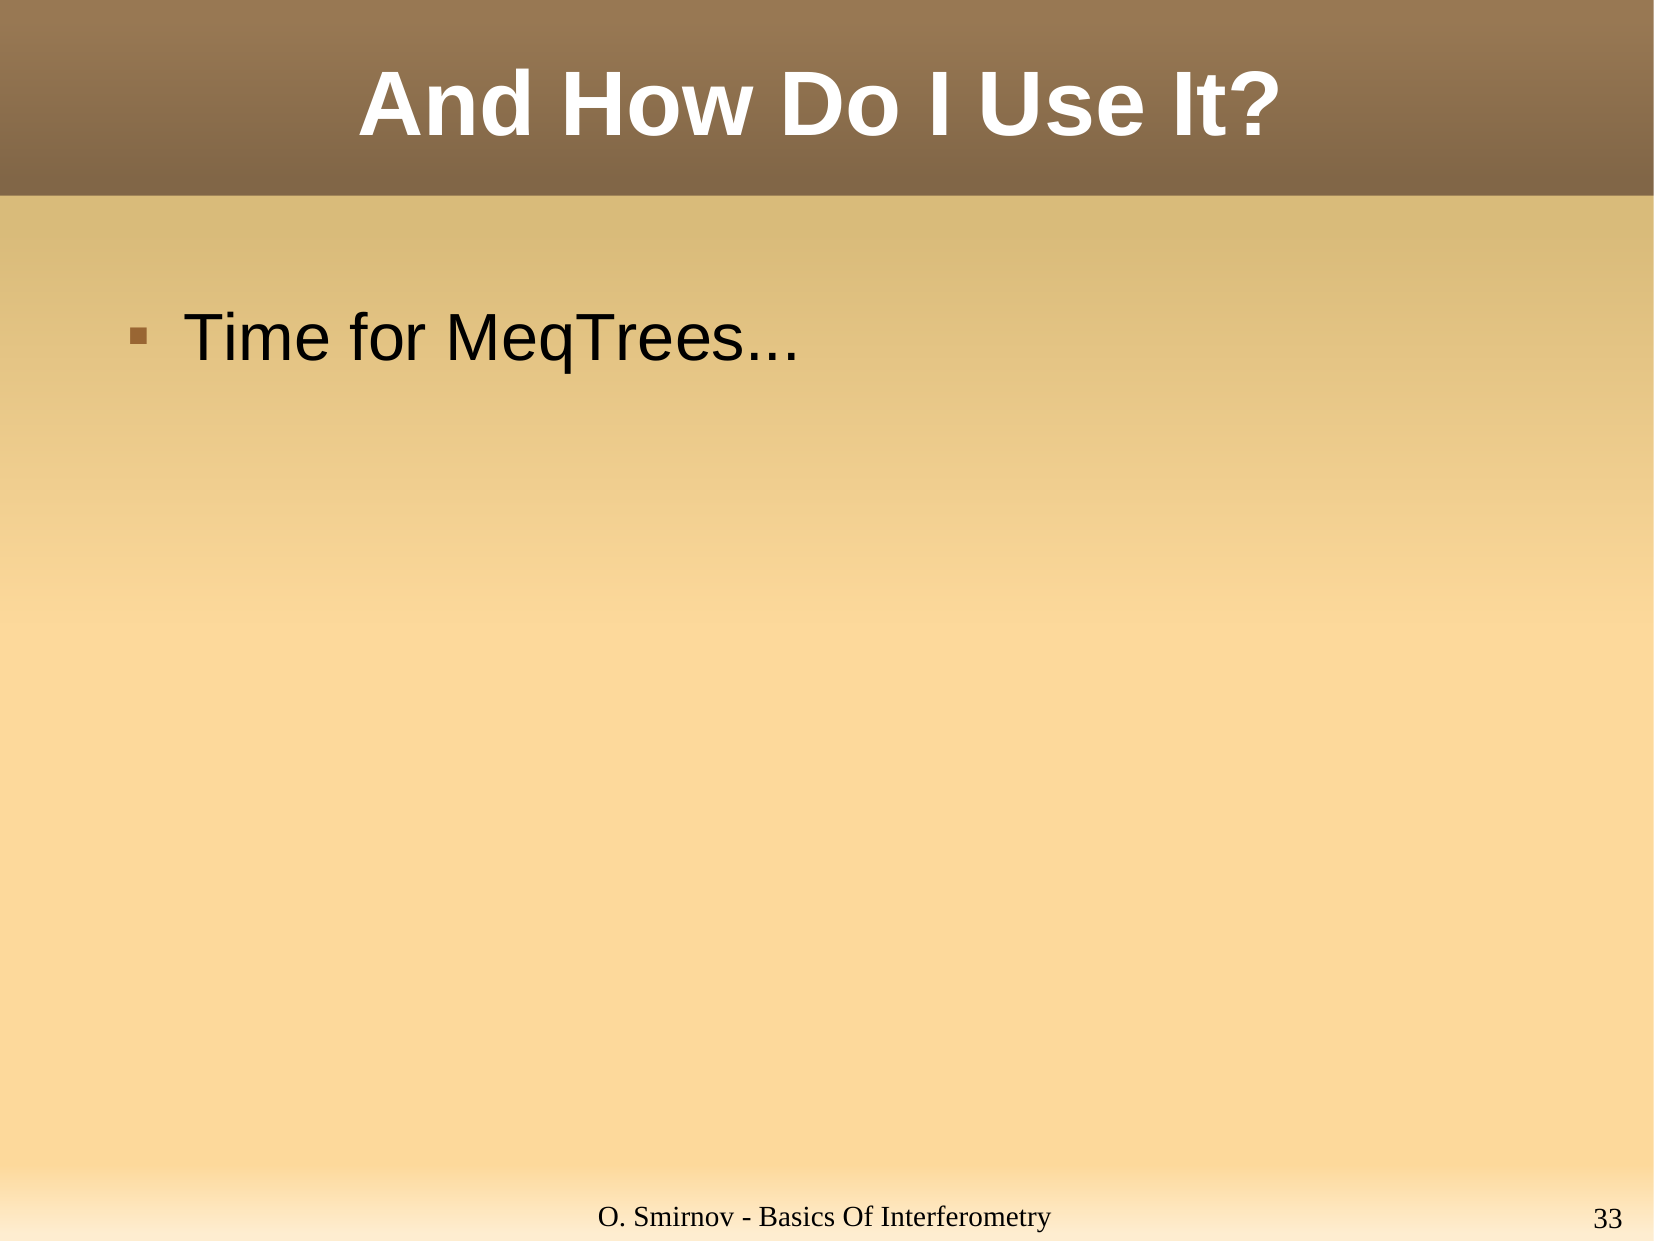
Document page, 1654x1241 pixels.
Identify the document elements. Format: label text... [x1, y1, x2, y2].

picture [0, 0, 1654, 1241]
title And How Do I Use It? [76, 7, 1565, 200]
list Time for MeqTrees... [112, 300, 1601, 1104]
